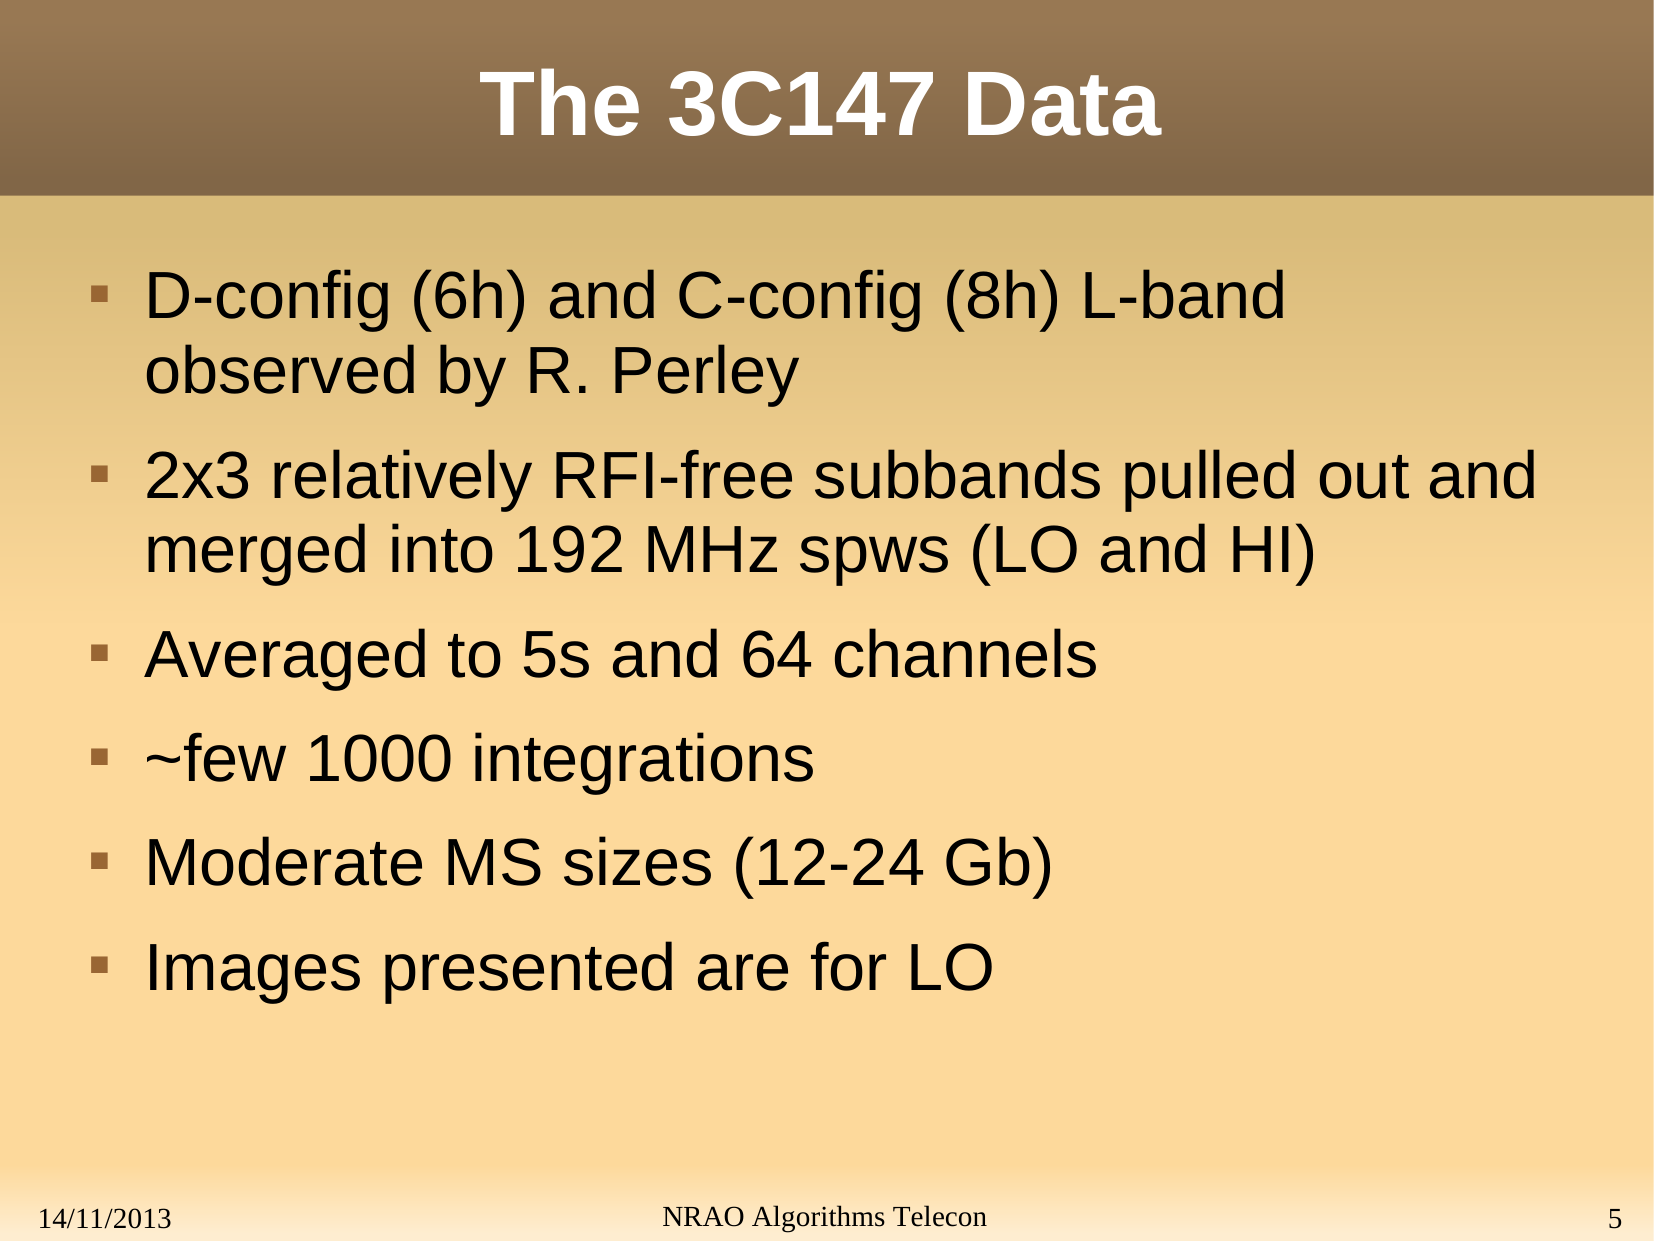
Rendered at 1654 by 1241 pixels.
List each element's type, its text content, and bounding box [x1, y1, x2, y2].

title The 3C147 Data [76, 0, 1565, 208]
list D-config (6h) and C-config (8h) L-band observed by R. Perley 2x3 relatively RFI-free subbands pulled out and merged into 192 MHz spws (LO and HI) Averaged to 5s and 64 channels ~few 1000 integrations Moderate MS sizes (12-24 Gb) Images presented are for LO [73, 258, 1562, 1077]
picture [0, 0, 1654, 1241]
